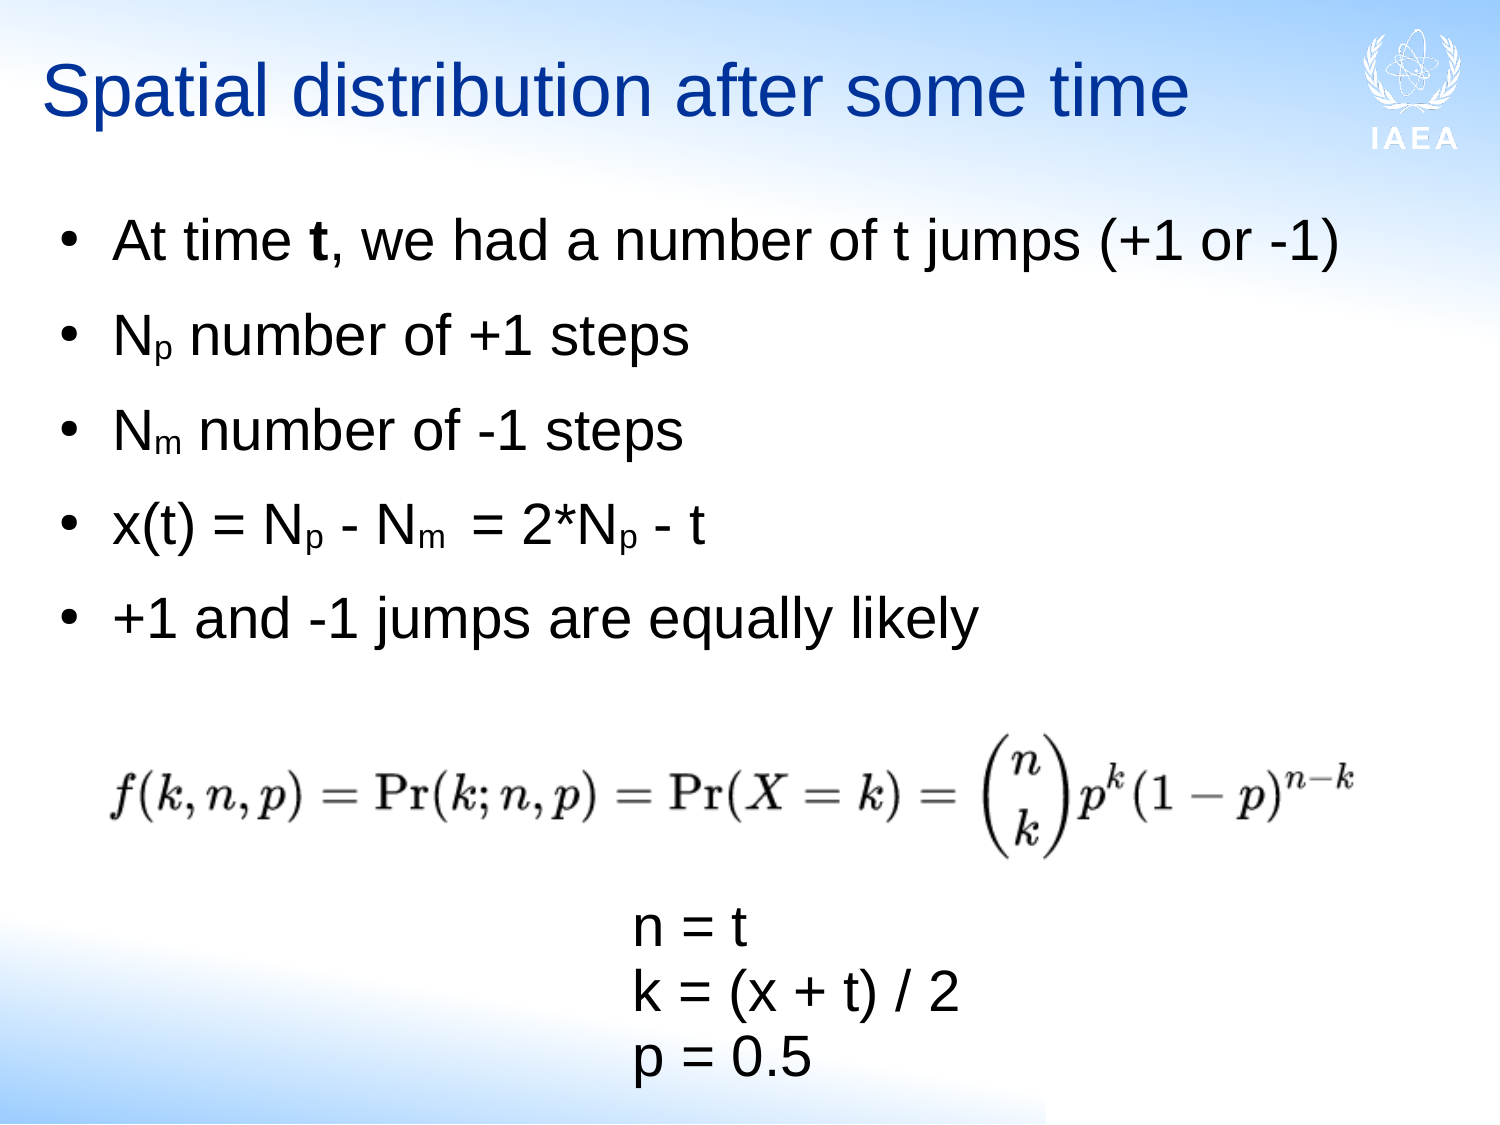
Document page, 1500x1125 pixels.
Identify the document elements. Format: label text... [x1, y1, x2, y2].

picture [98, 719, 1364, 869]
text_box n = t k = (x + t) / 2 p = 0.5 [618, 886, 993, 1097]
list At time t, we had a number of t jumps (+1 or -1) Np number of +1 steps Nm number of -1 steps x(t) = Np - Nm = 2*Np - t +1 and -1 jumps are equally likely [41, 208, 1471, 1005]
title Spatial distribution after some time [41, 5, 1272, 174]
picture [1363, 29, 1461, 149]
